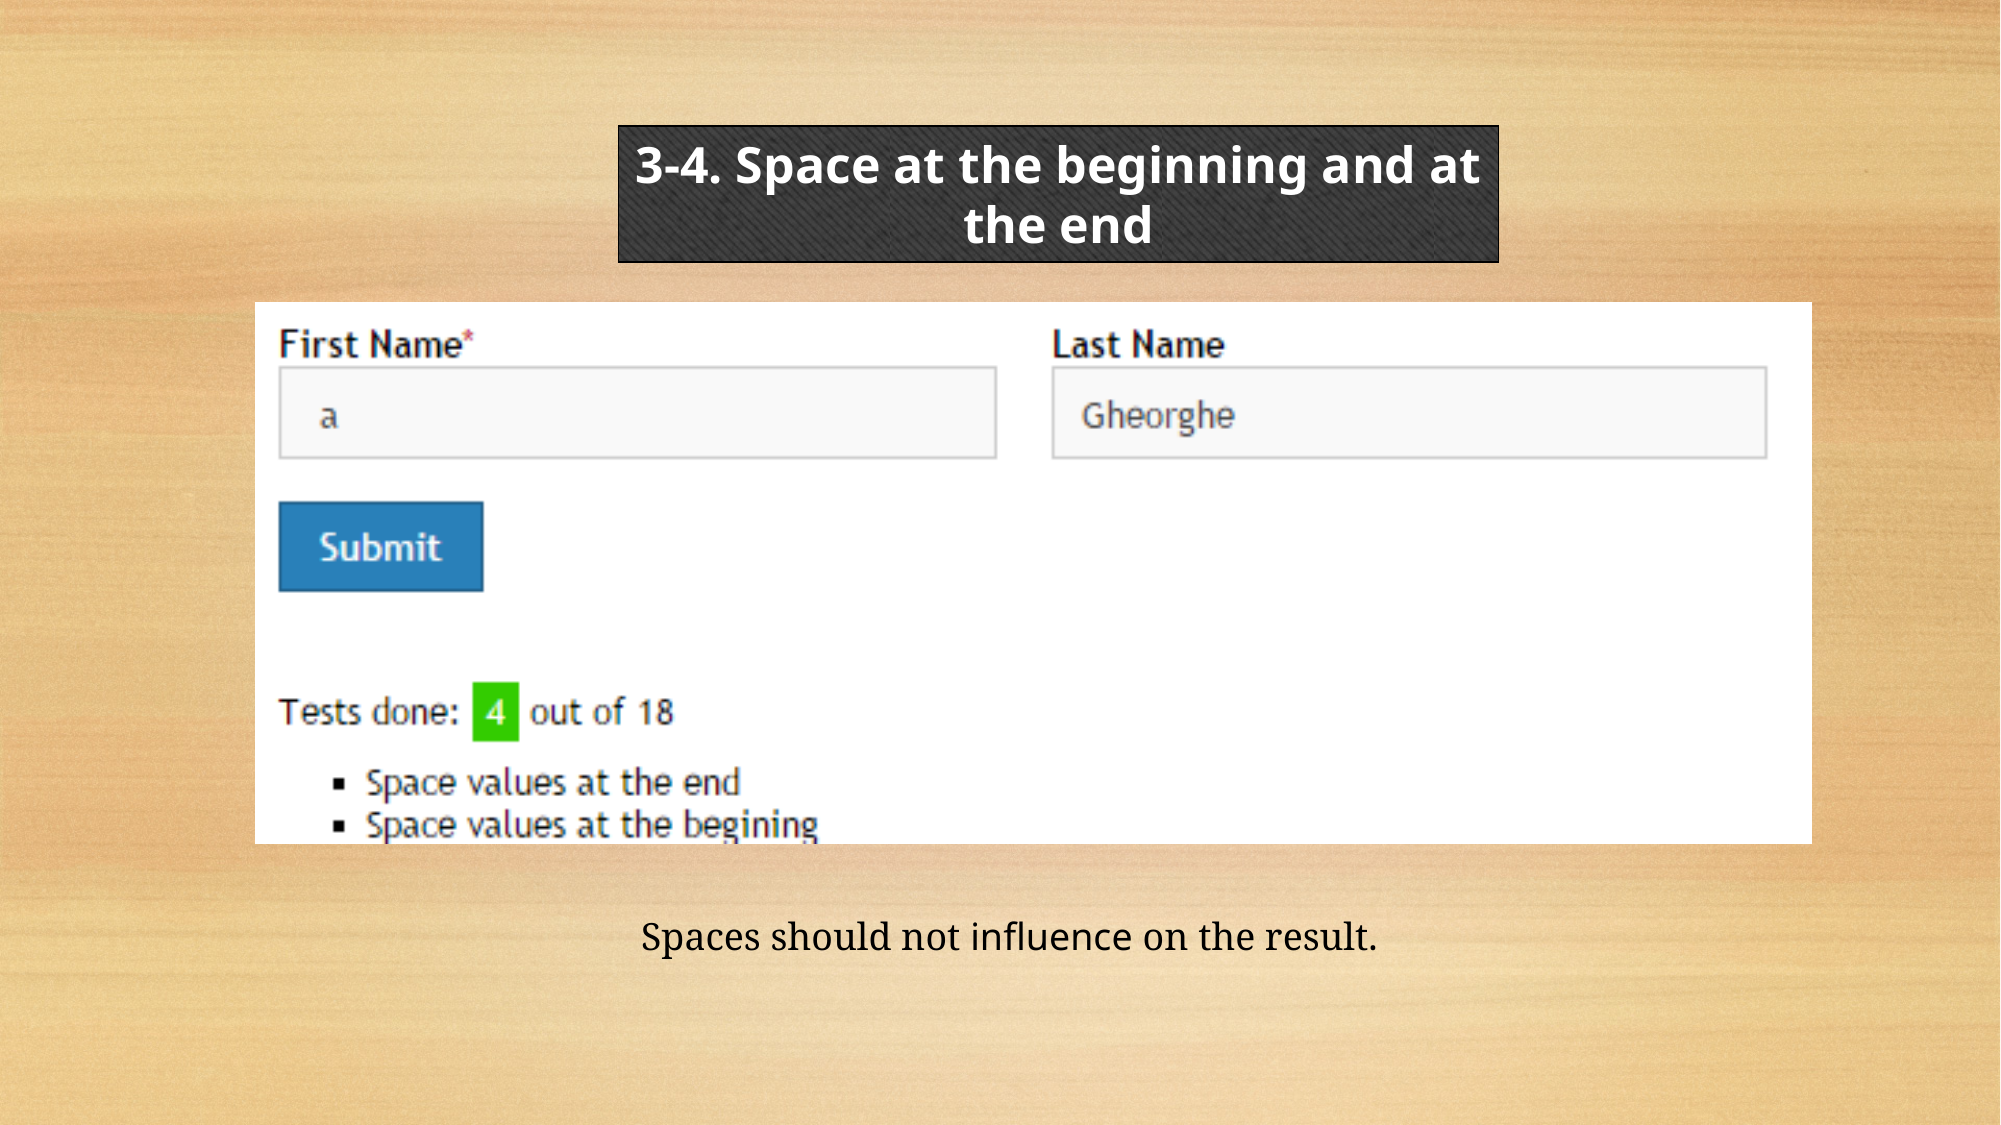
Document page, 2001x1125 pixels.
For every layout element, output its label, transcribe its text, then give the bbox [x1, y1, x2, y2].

picture [255, 302, 1812, 844]
text_box Spaces should not influence on the result. [255, 905, 1764, 967]
text_box 3-4. Space at the beginning and at the end [618, 125, 1499, 263]
